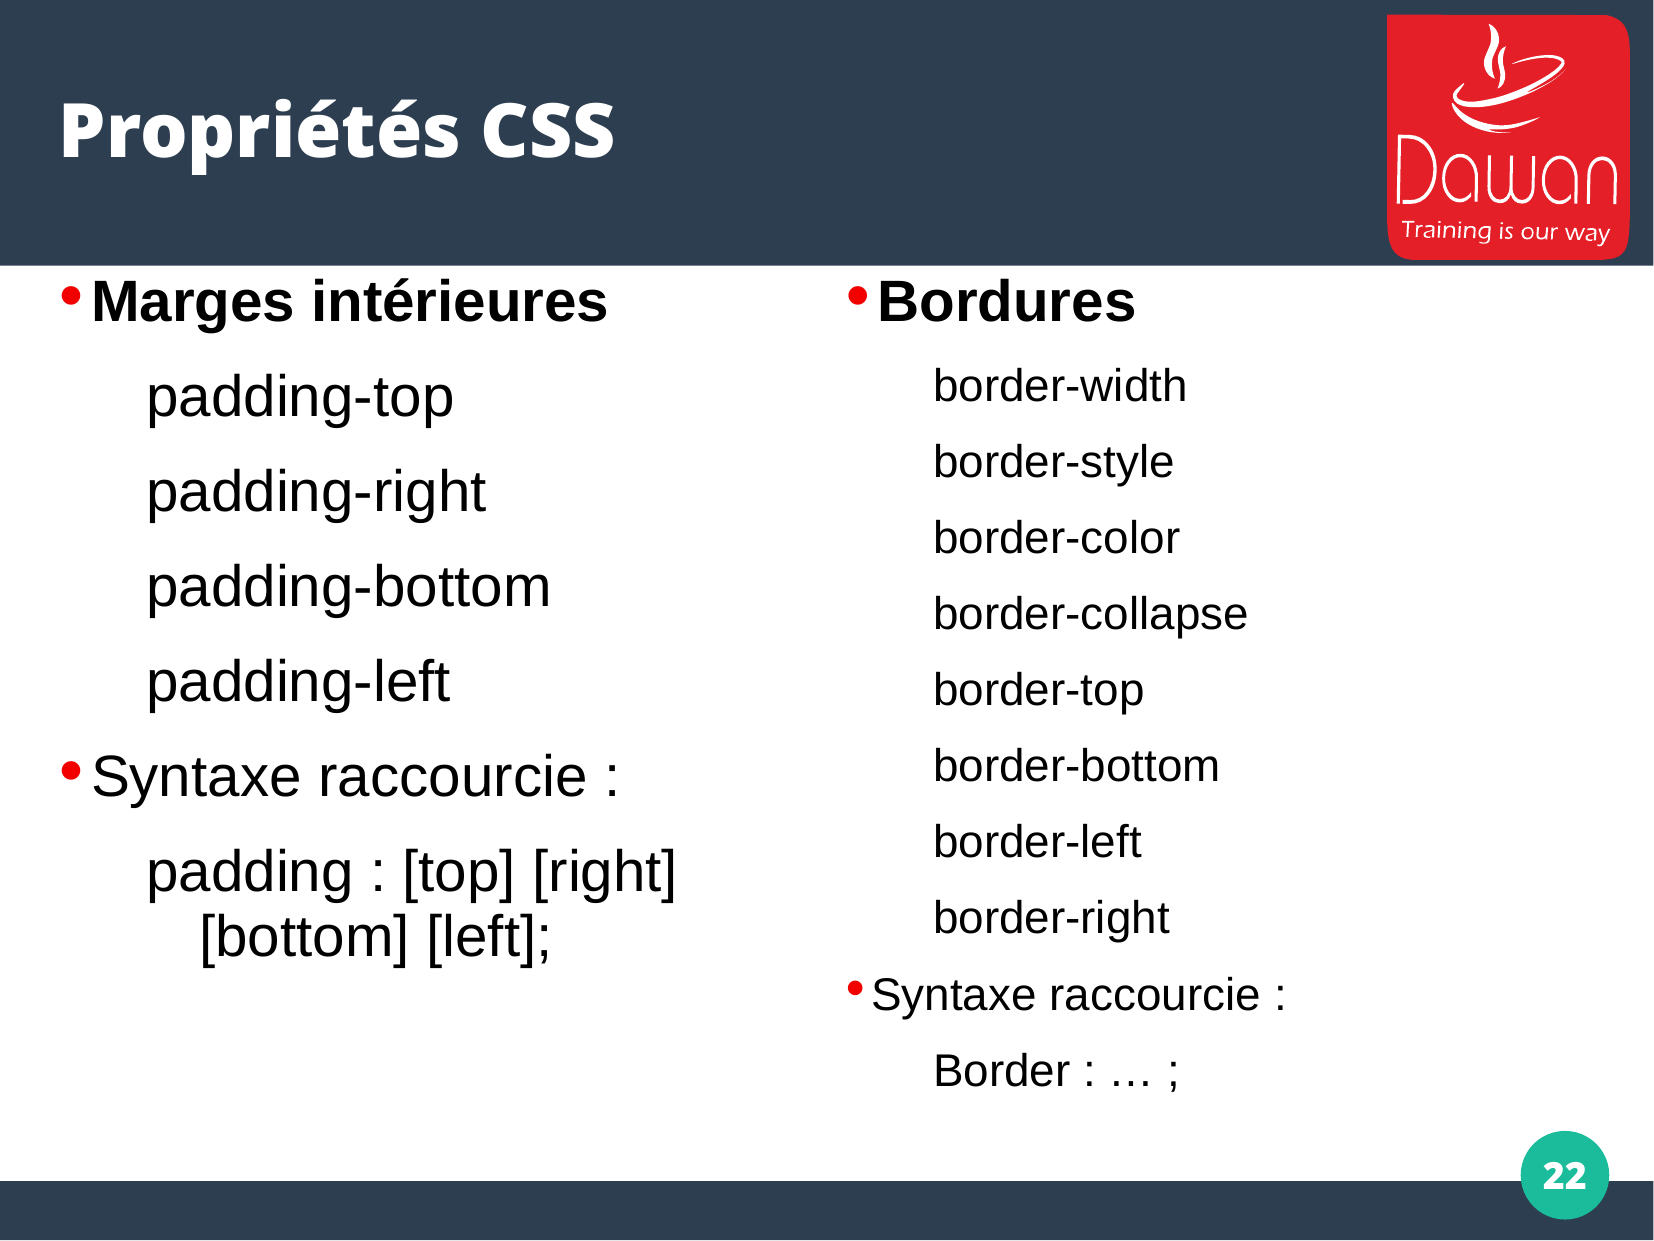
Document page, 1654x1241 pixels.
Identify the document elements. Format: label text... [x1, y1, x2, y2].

text_box Marges intérieures padding-top padding-right padding-bottom padding-left Syntaxe raccourcie : padding : [top] [right] [bottom] [left]; [59, 265, 809, 1109]
title Propriétés CSS [59, 49, 1387, 207]
text_box Bordures border-width border-style border-color border-collapse border-top border-bottom border-left border-right Syntaxe raccourcie : Border : … ;‏ [845, 265, 1596, 1101]
picture [1387, 14, 1630, 260]
